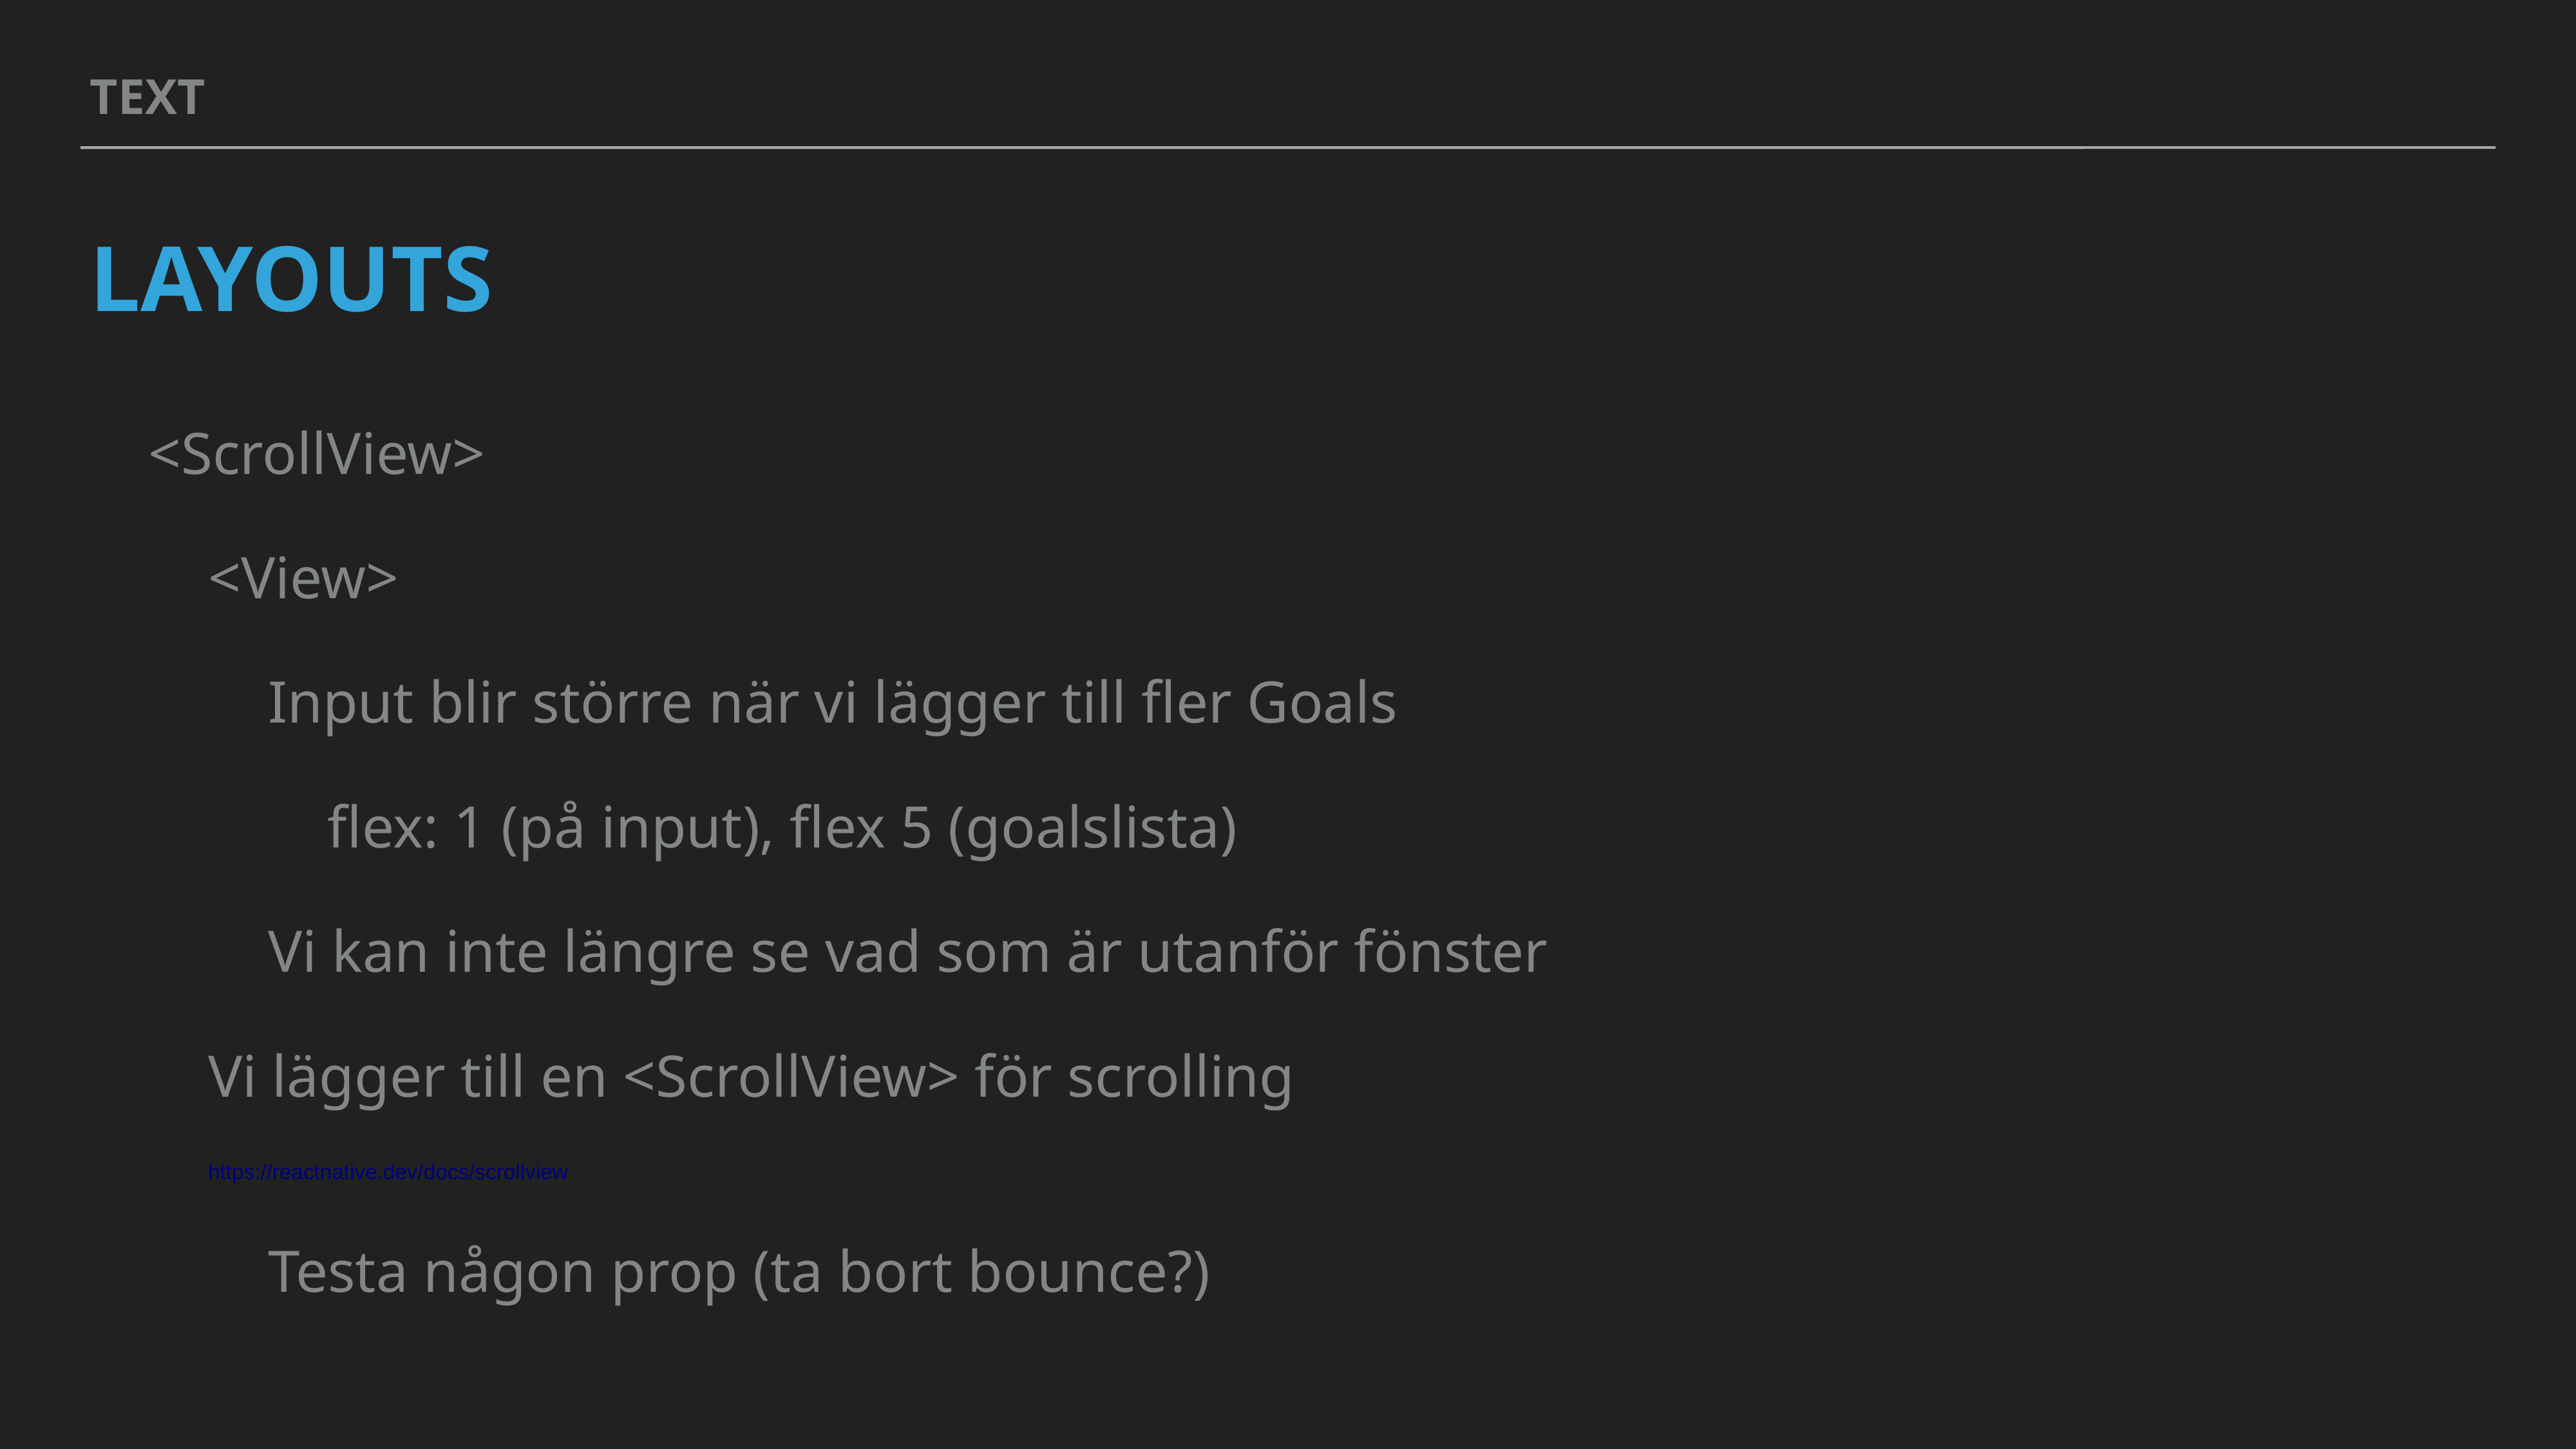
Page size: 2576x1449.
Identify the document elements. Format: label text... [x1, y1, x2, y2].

text_box <ScrollView> <View> Input blir större när vi lägger till fler Goals flex: 1 (på input), flex 5 (goalslista) Vi kan inte längre se vad som är utanför fönster Vi lägger till en <ScrollView> för scrolling https://reactnative.dev/docs/scrollview Testa någon prop (ta bort bounce?) [80, 408, 2496, 1315]
text_box Layouts [80, 228, 2496, 336]
